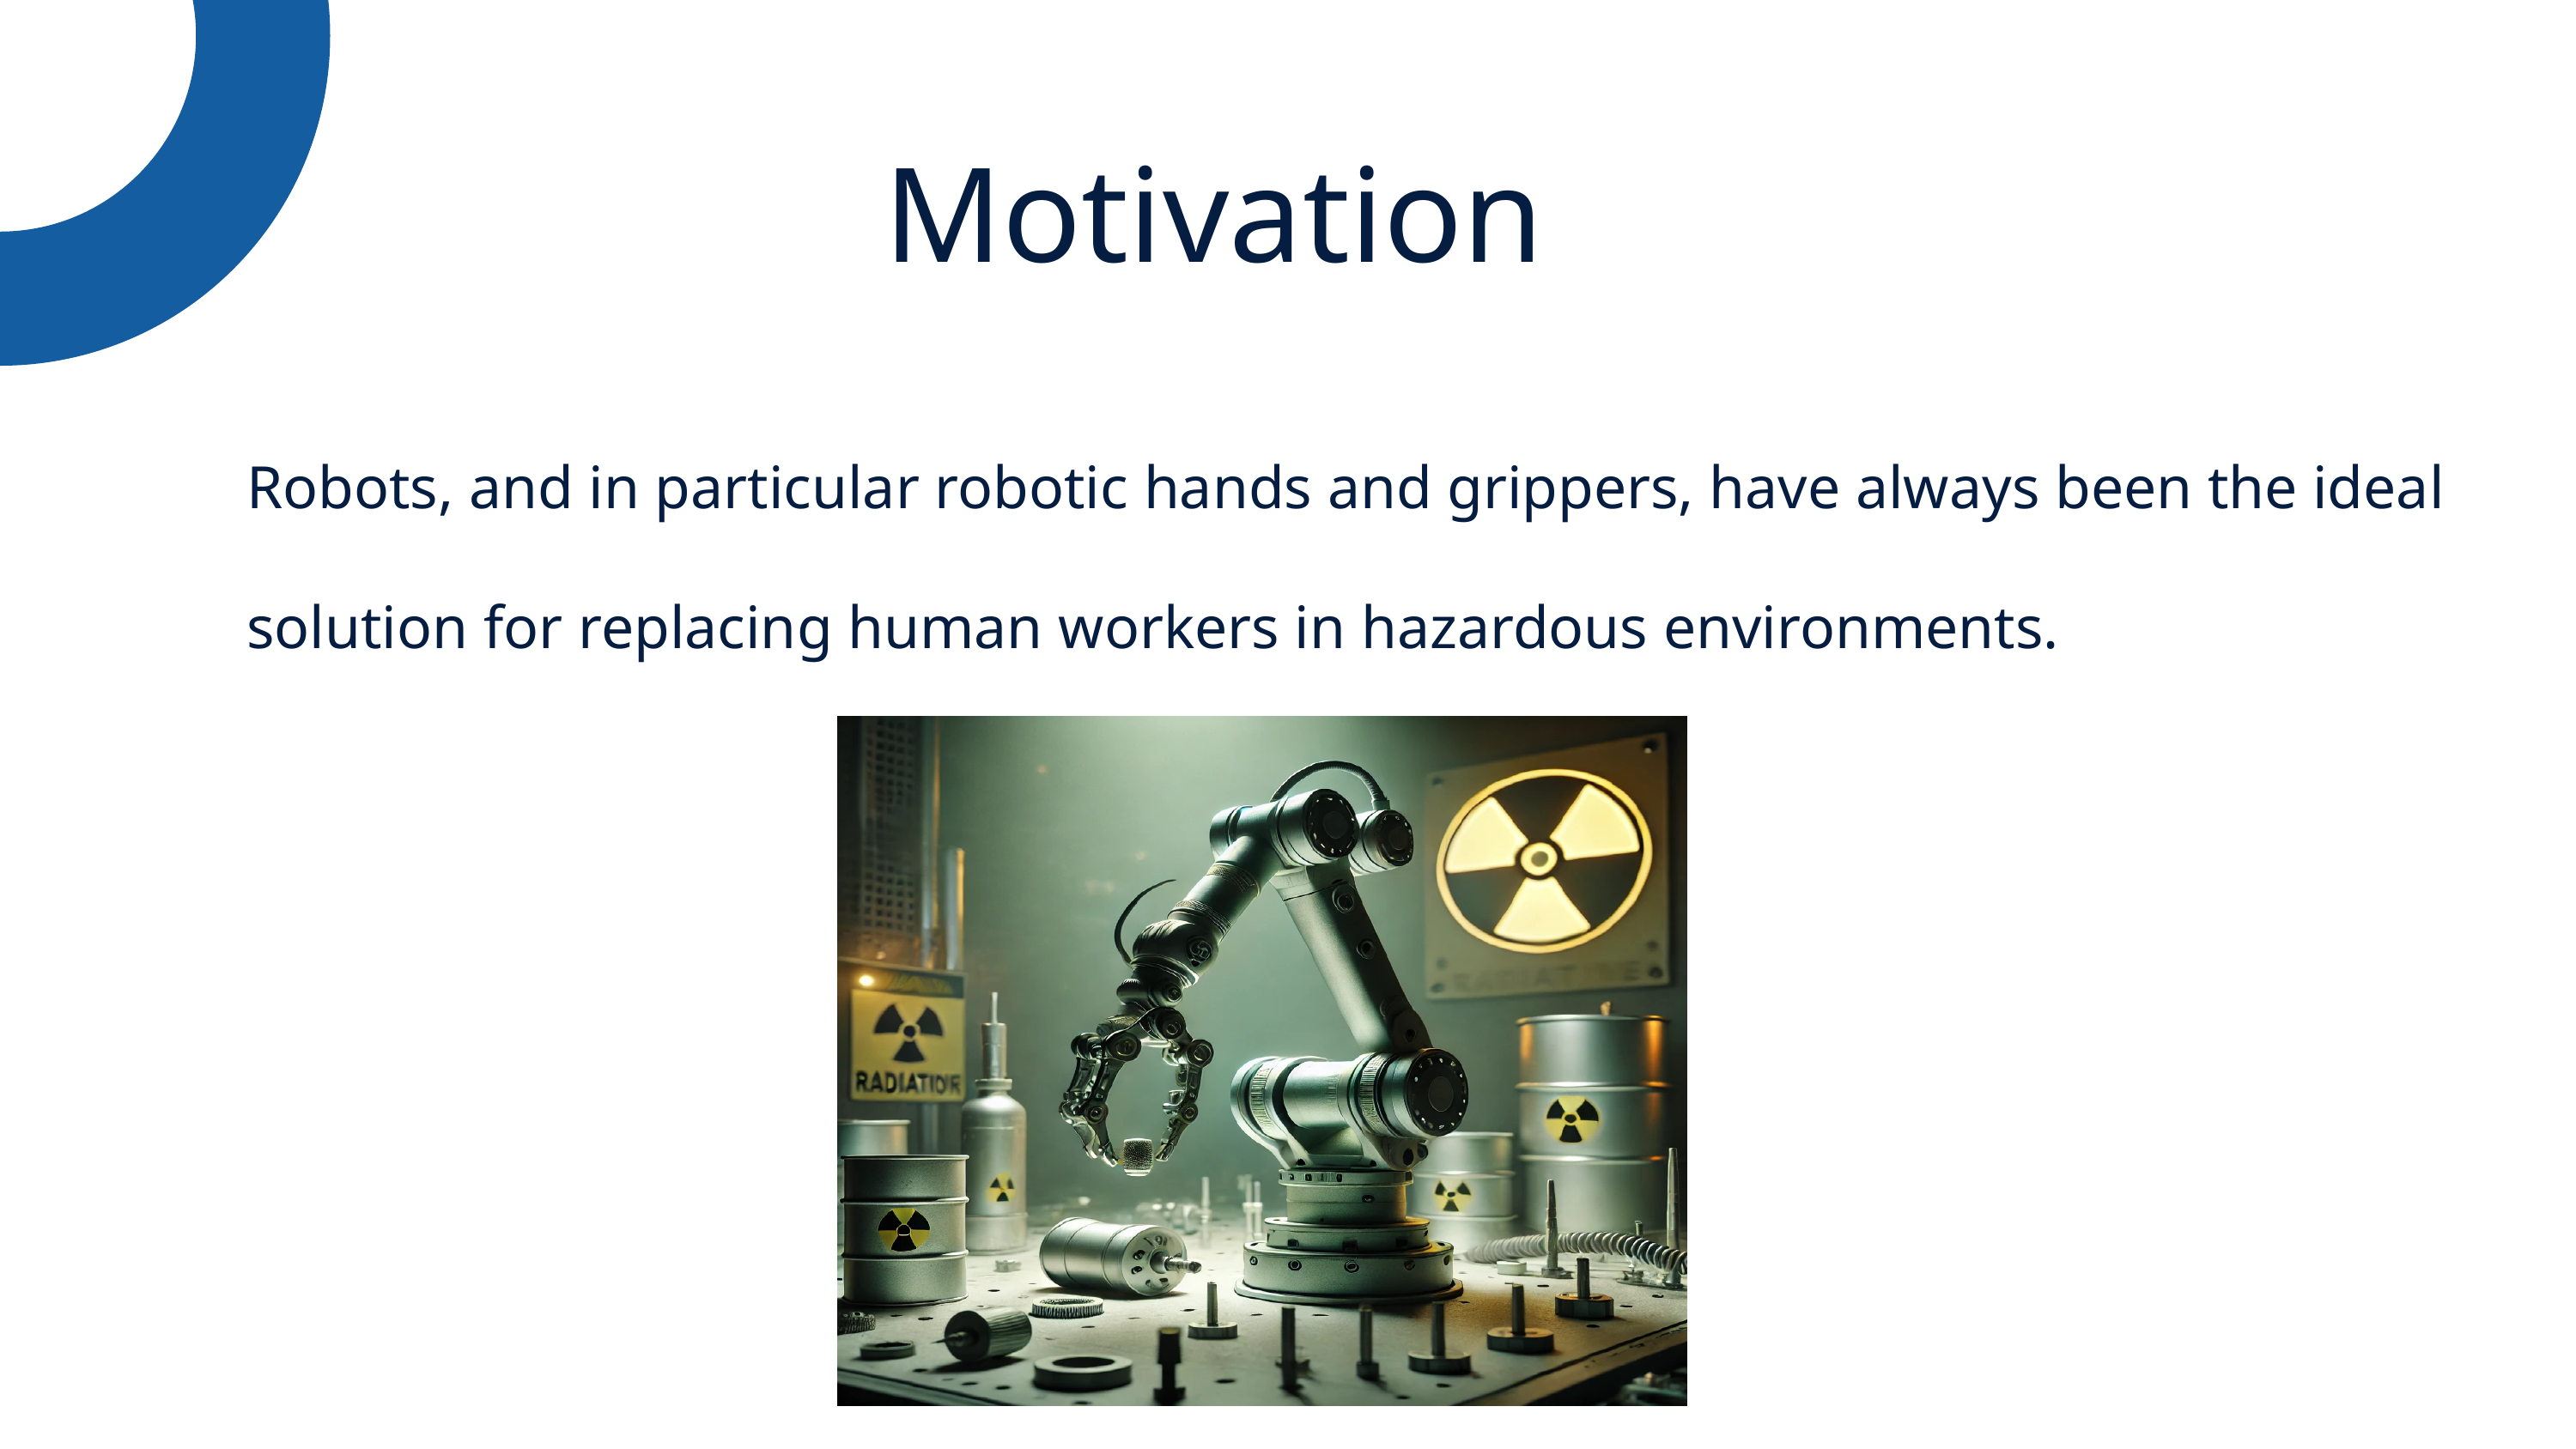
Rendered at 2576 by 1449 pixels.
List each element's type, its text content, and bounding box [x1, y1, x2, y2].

picture [837, 716, 1687, 1406]
text_box Robots, and in particular robotic hands and grippers, have always been the ideal solution for replacing human workers in hazardous environments. [246, 380, 2474, 997]
text_box Motivation [884, 68, 1641, 288]
text_box [0, 0, 264, 299]
